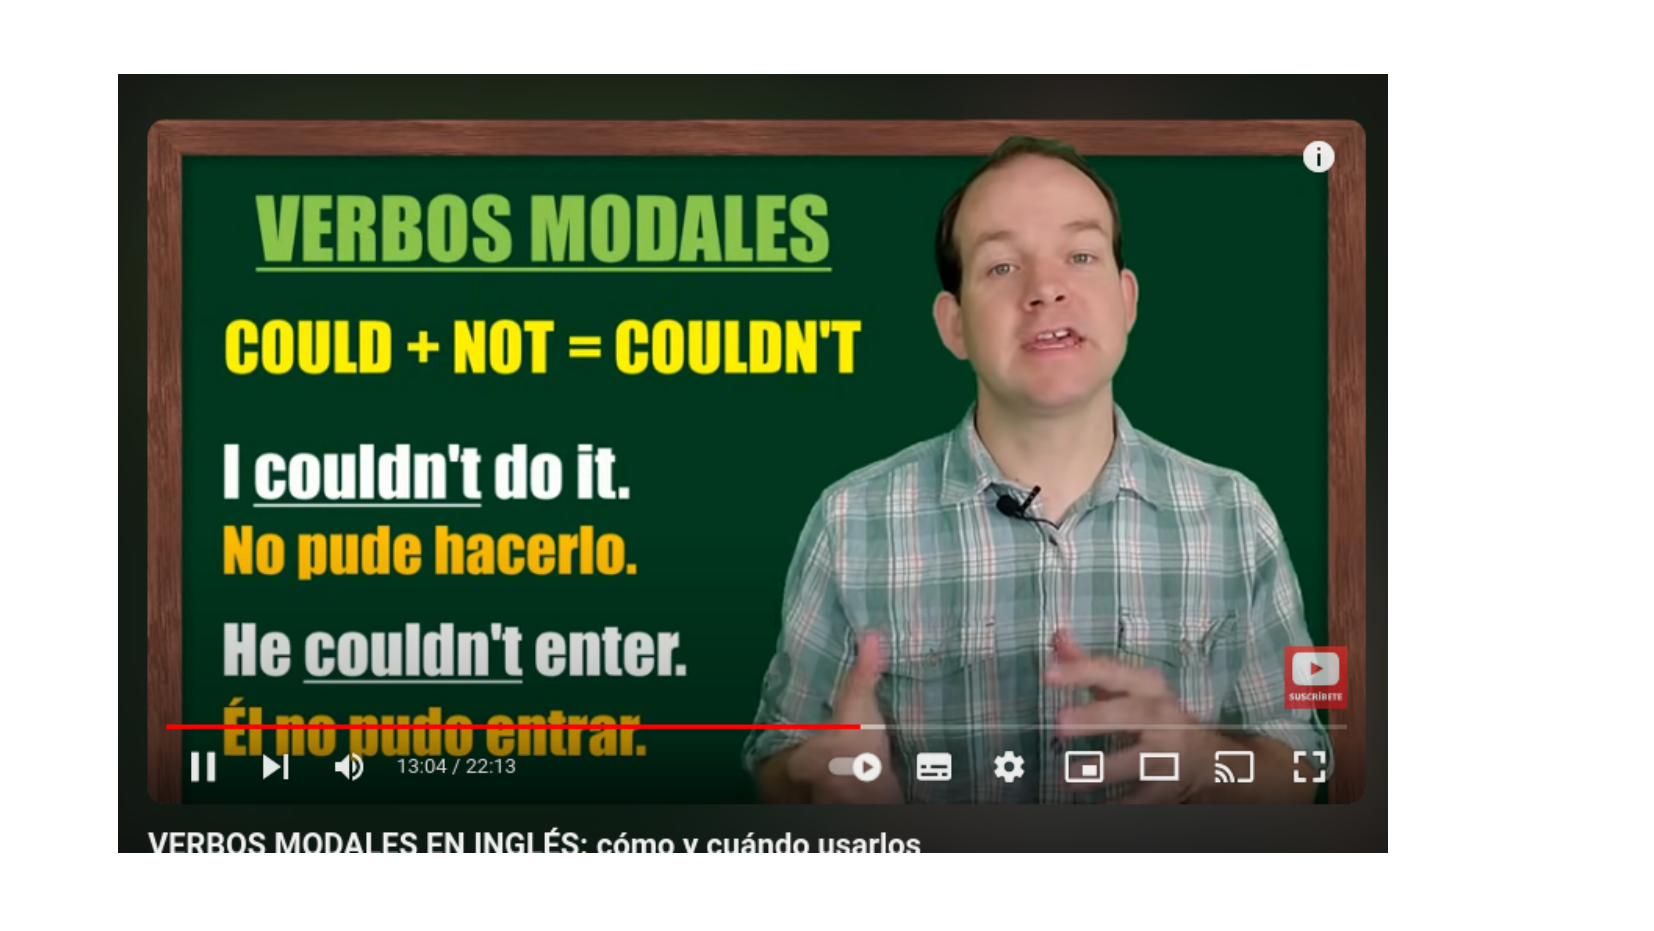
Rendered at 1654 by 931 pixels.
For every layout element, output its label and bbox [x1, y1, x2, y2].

picture [118, 74, 1388, 854]
